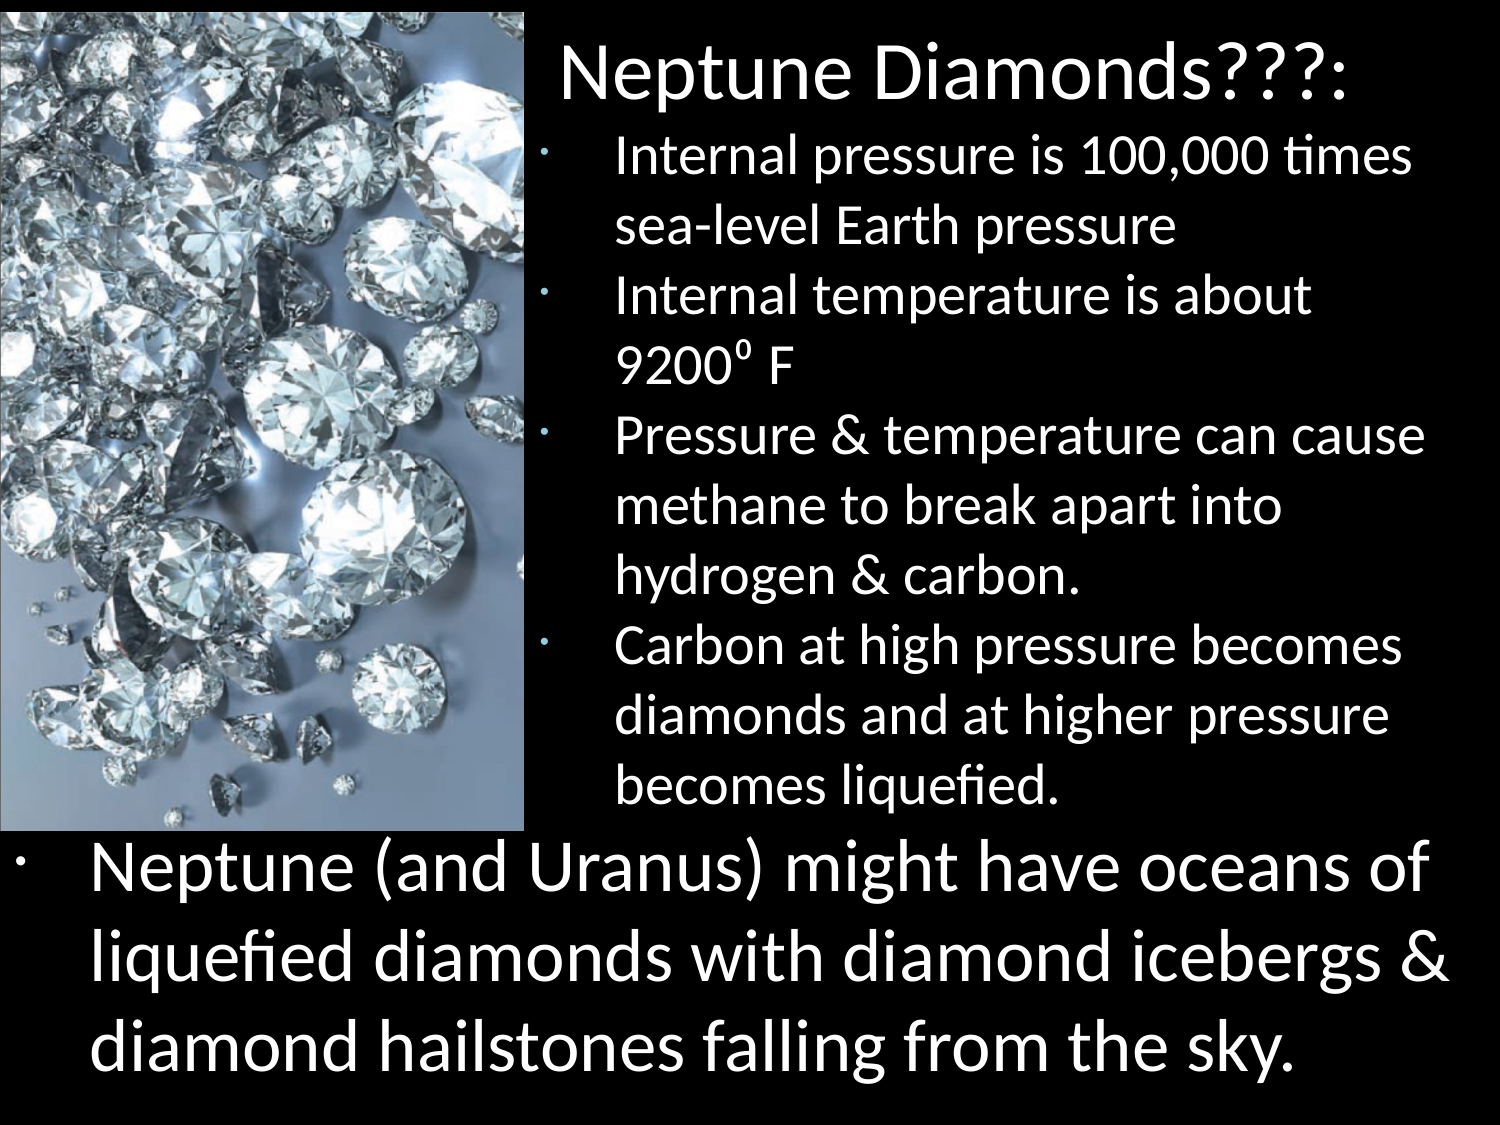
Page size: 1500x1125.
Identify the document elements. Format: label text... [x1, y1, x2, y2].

text_box Neptune Diamonds???: Internal pressure is 100,000 times sea-level Earth pressure Internal temperature is about 9200⁰ F Pressure & temperature can cause methane to break apart into hydrogen & carbon. Carbon at high pressure becomes diamonds and at higher pressure becomes liquefied. Neptune (and Uranus) might have oceans of liquefied diamonds with diamond icebergs & diamond hailstones falling from the sky. [0, 9, 1498, 1125]
